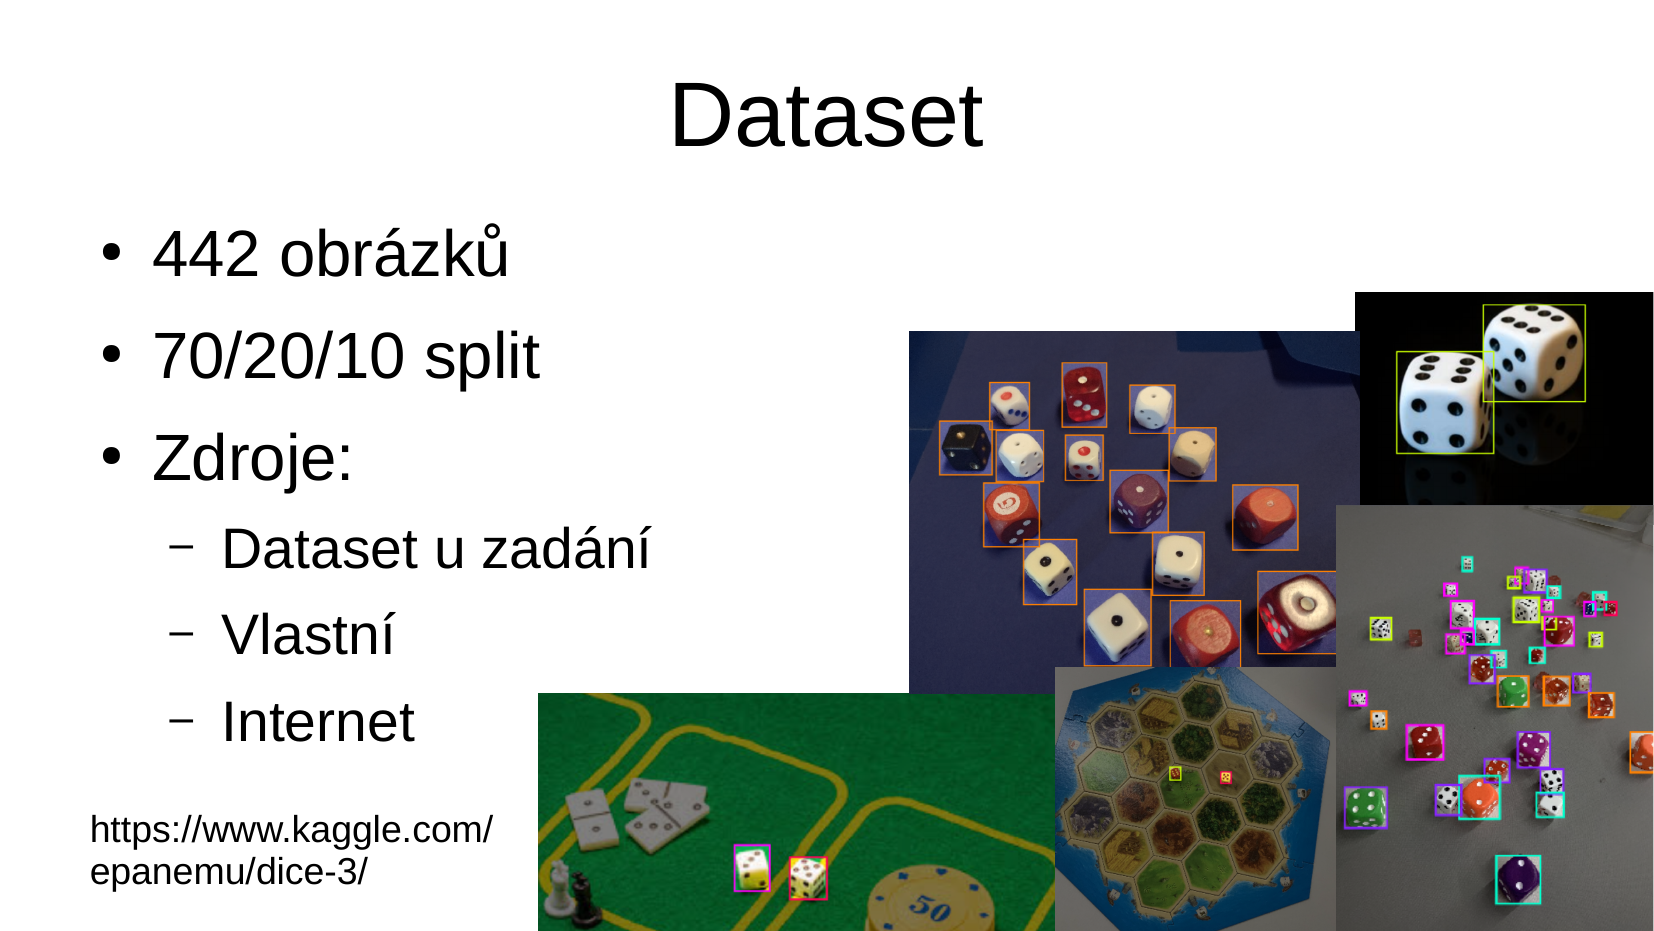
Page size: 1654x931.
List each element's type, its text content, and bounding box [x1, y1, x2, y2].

list 442 obrázků 70/20/10 split Zdroje: Dataset u zadání Vlastní Internet [82, 217, 1571, 758]
title Dataset [82, 37, 1571, 193]
picture [538, 292, 1654, 931]
text_box https://www.kaggle.com/epanemu/dice-3/ [75, 801, 563, 901]
